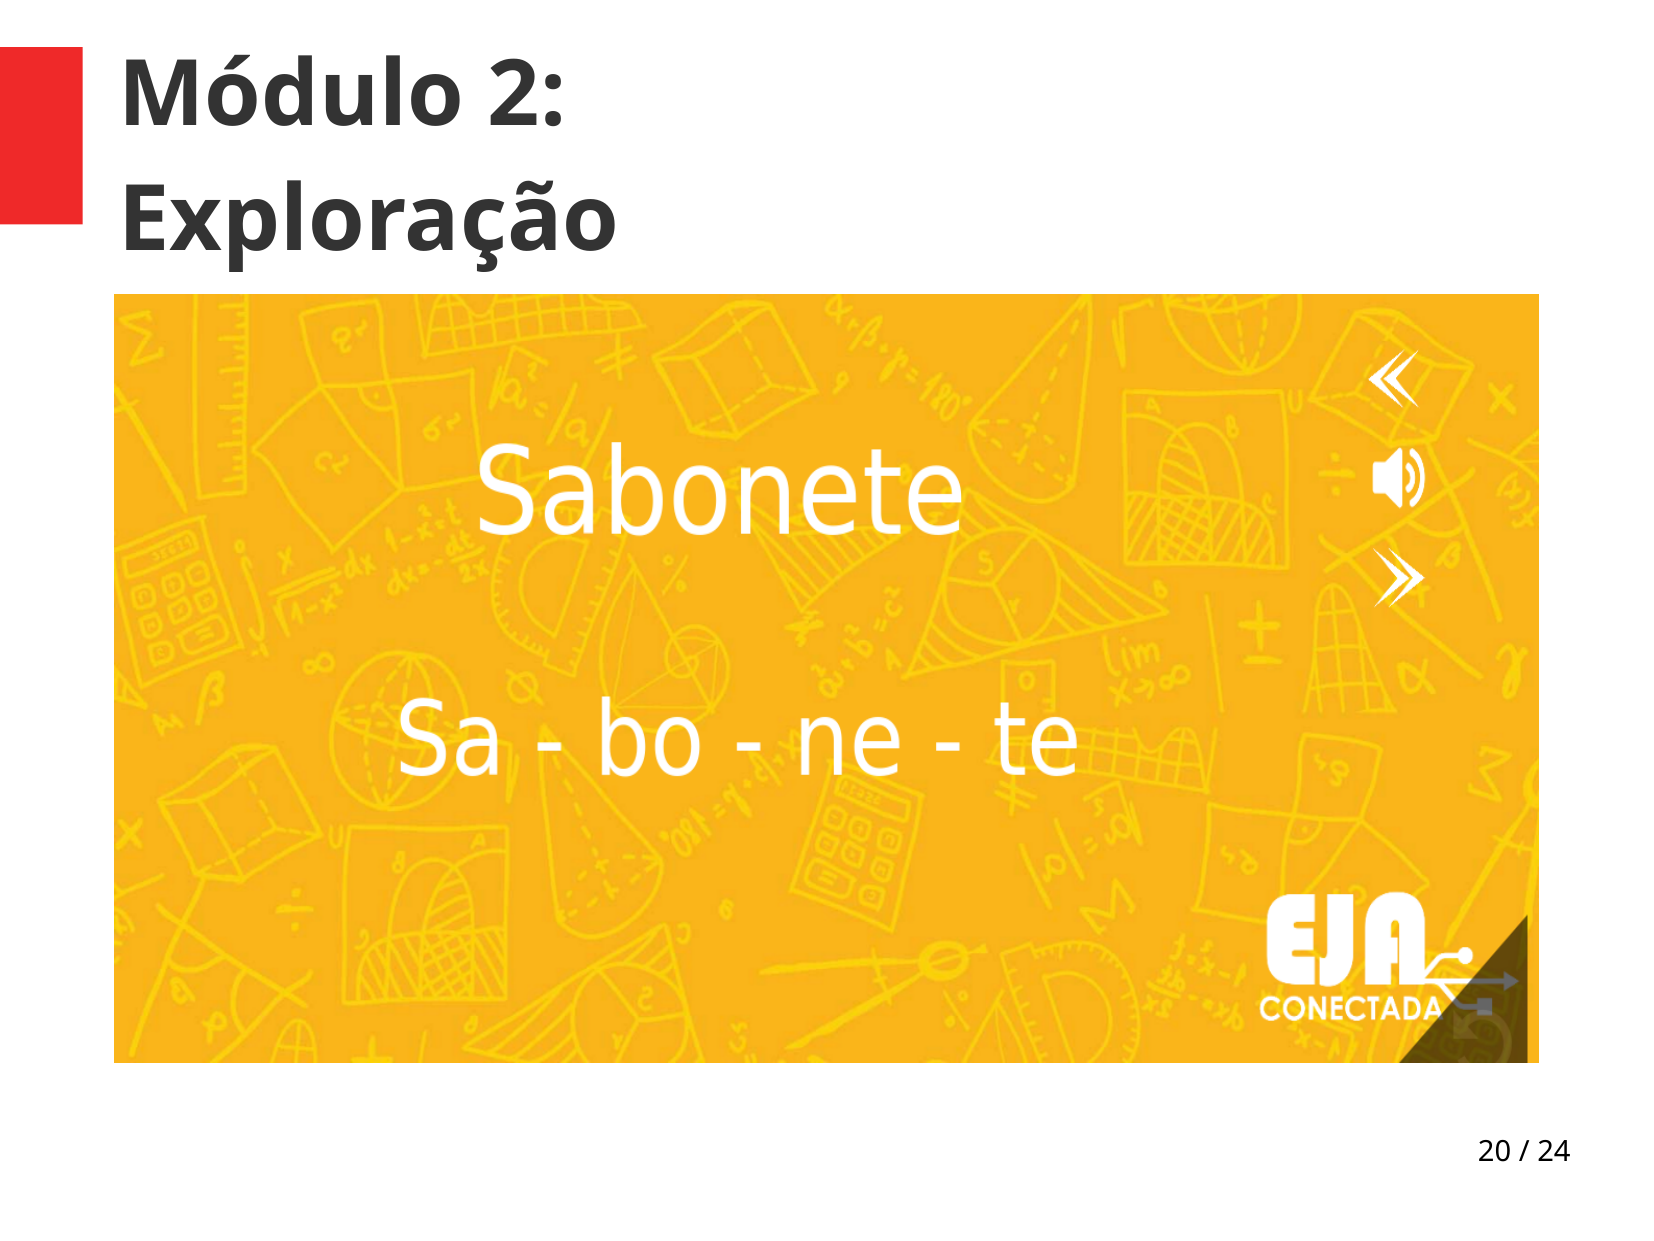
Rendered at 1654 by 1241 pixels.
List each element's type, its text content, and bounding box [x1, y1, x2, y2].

picture [114, 294, 1539, 1063]
title Módulo 2: Exploração [118, 37, 1571, 269]
